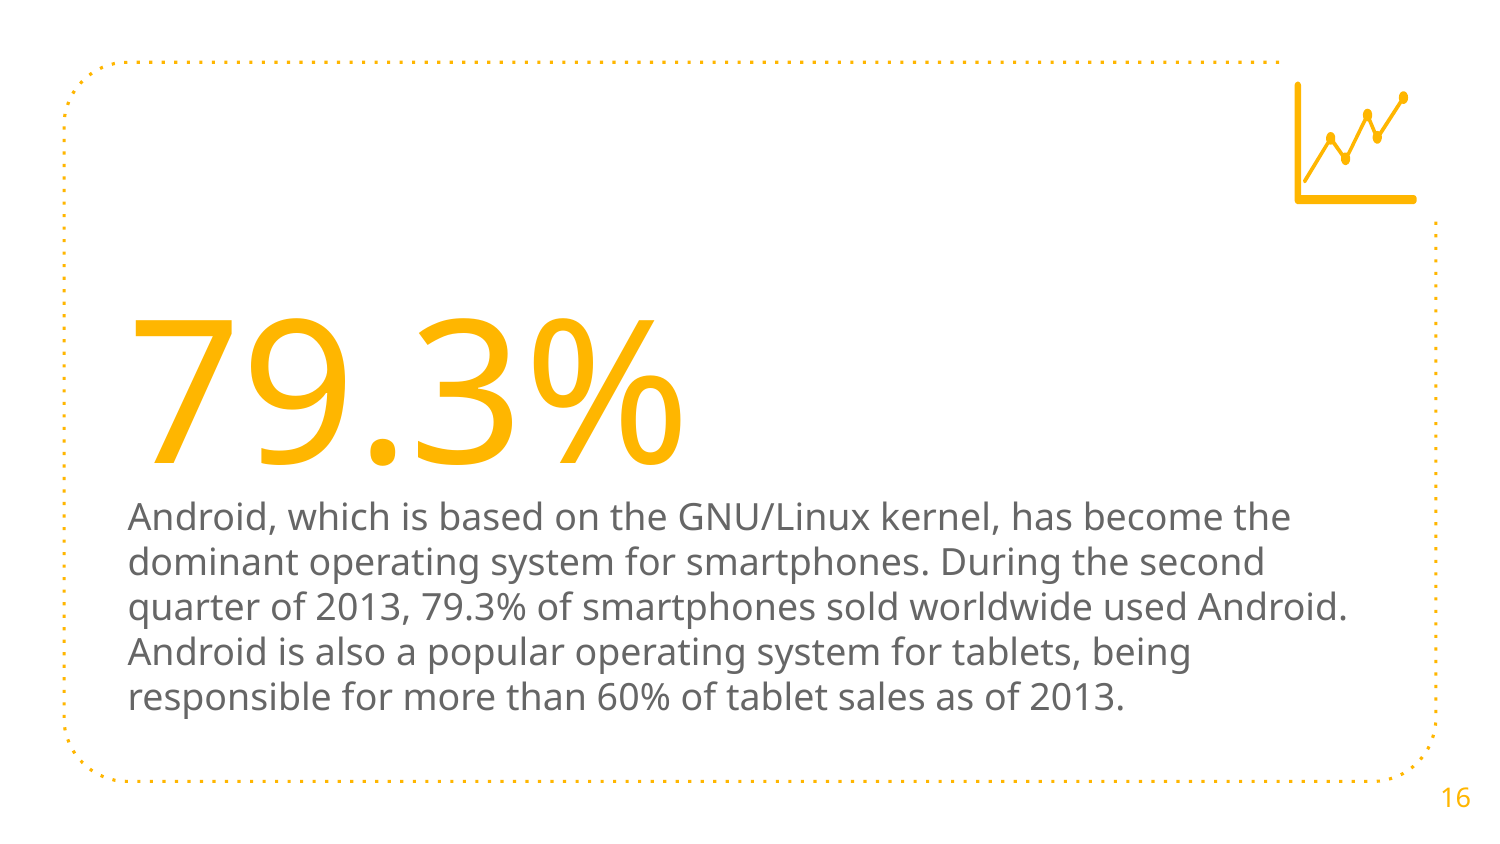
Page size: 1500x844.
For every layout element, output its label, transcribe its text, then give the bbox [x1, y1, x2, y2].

text_box [1294, 81, 1417, 205]
title 79.3% [112, 248, 1388, 439]
slide_number <number> [1411, 753, 1500, 844]
subtitle Android, which is based on the GNU/Linux kernel, has become the dominant operating system for smartphones. During the second quarter of 2013, 79.3% of smartphones sold worldwide used Android. Android is also a popular operating system for tablets, being responsible for more than 60% of tablet sales as of 2013. [112, 478, 1388, 608]
text_box [1303, 91, 1409, 184]
